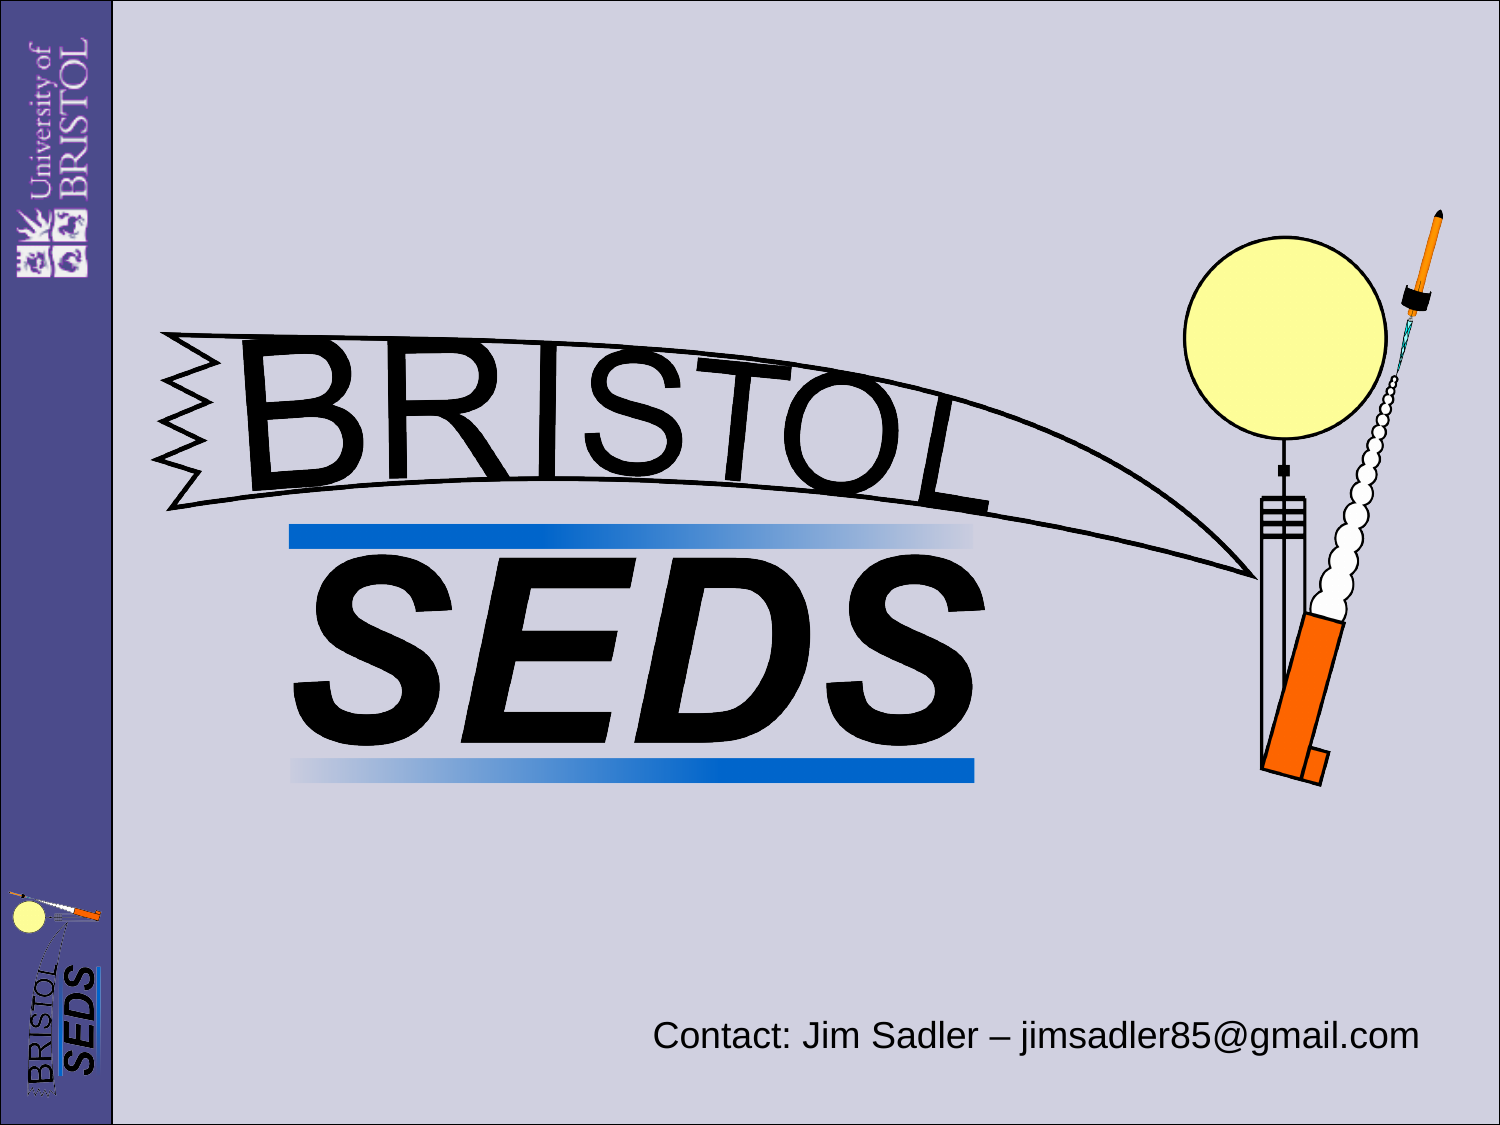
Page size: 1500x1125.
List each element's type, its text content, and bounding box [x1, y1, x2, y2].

text_box Contact: Jim Sadler – jimsadler85@gmail.com [637, 1003, 1436, 1064]
picture [0, 0, 113, 315]
picture [144, 194, 1465, 797]
picture [5, 888, 103, 1099]
